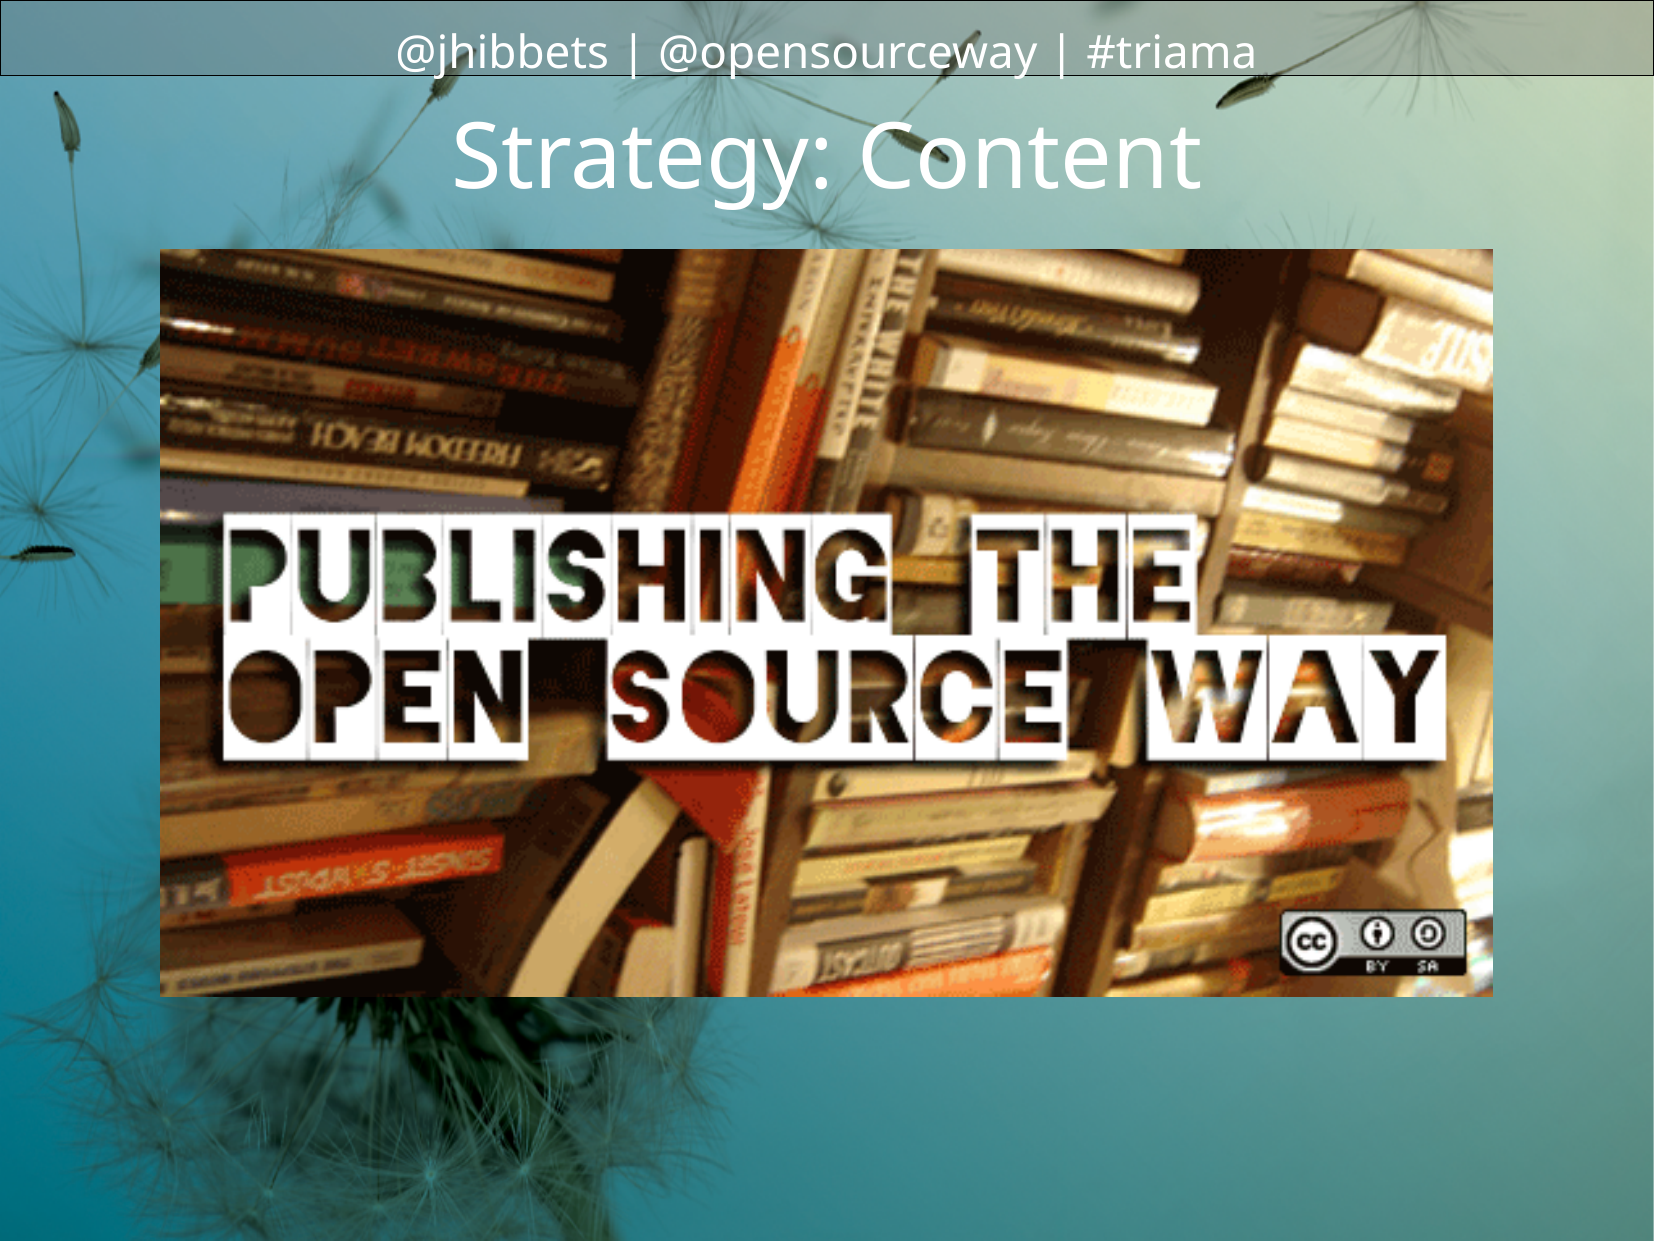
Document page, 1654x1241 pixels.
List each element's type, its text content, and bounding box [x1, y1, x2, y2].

title Strategy: Content [82, 49, 1571, 257]
picture [0, 76, 1654, 1241]
